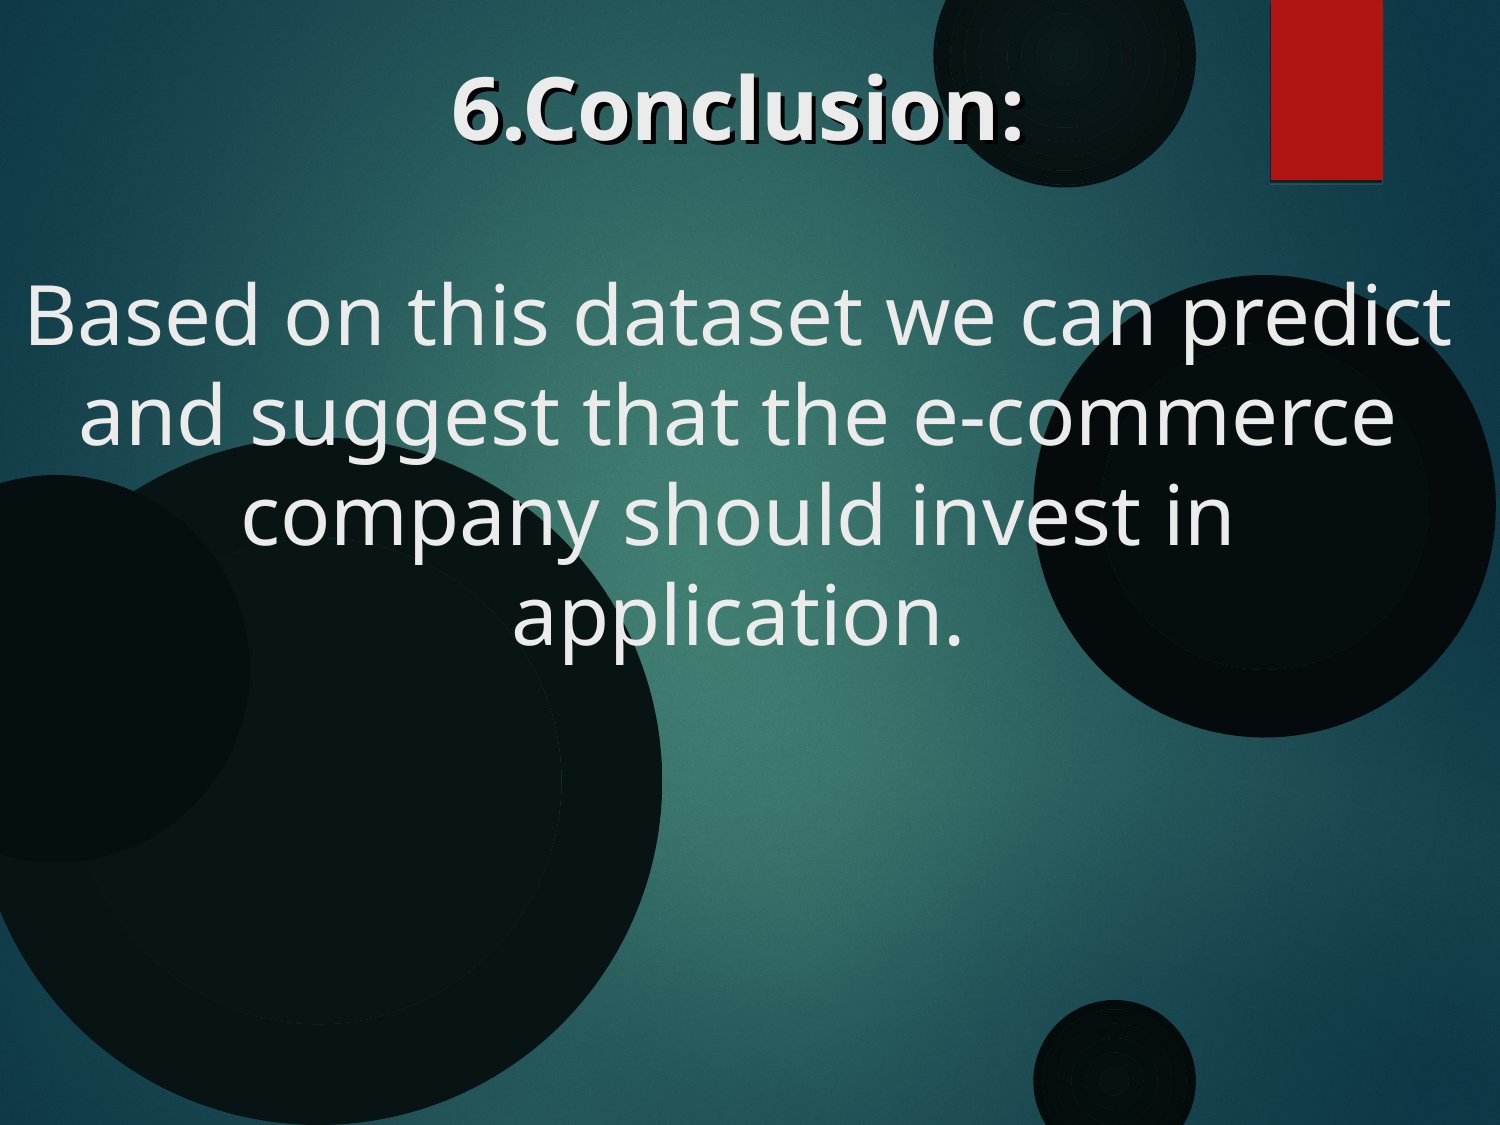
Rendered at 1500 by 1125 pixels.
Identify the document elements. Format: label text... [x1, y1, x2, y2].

title 6.Conclusion: Based on this dataset we can predict and suggest that the e-commerce company should invest in application. [0, 45, 1478, 1068]
